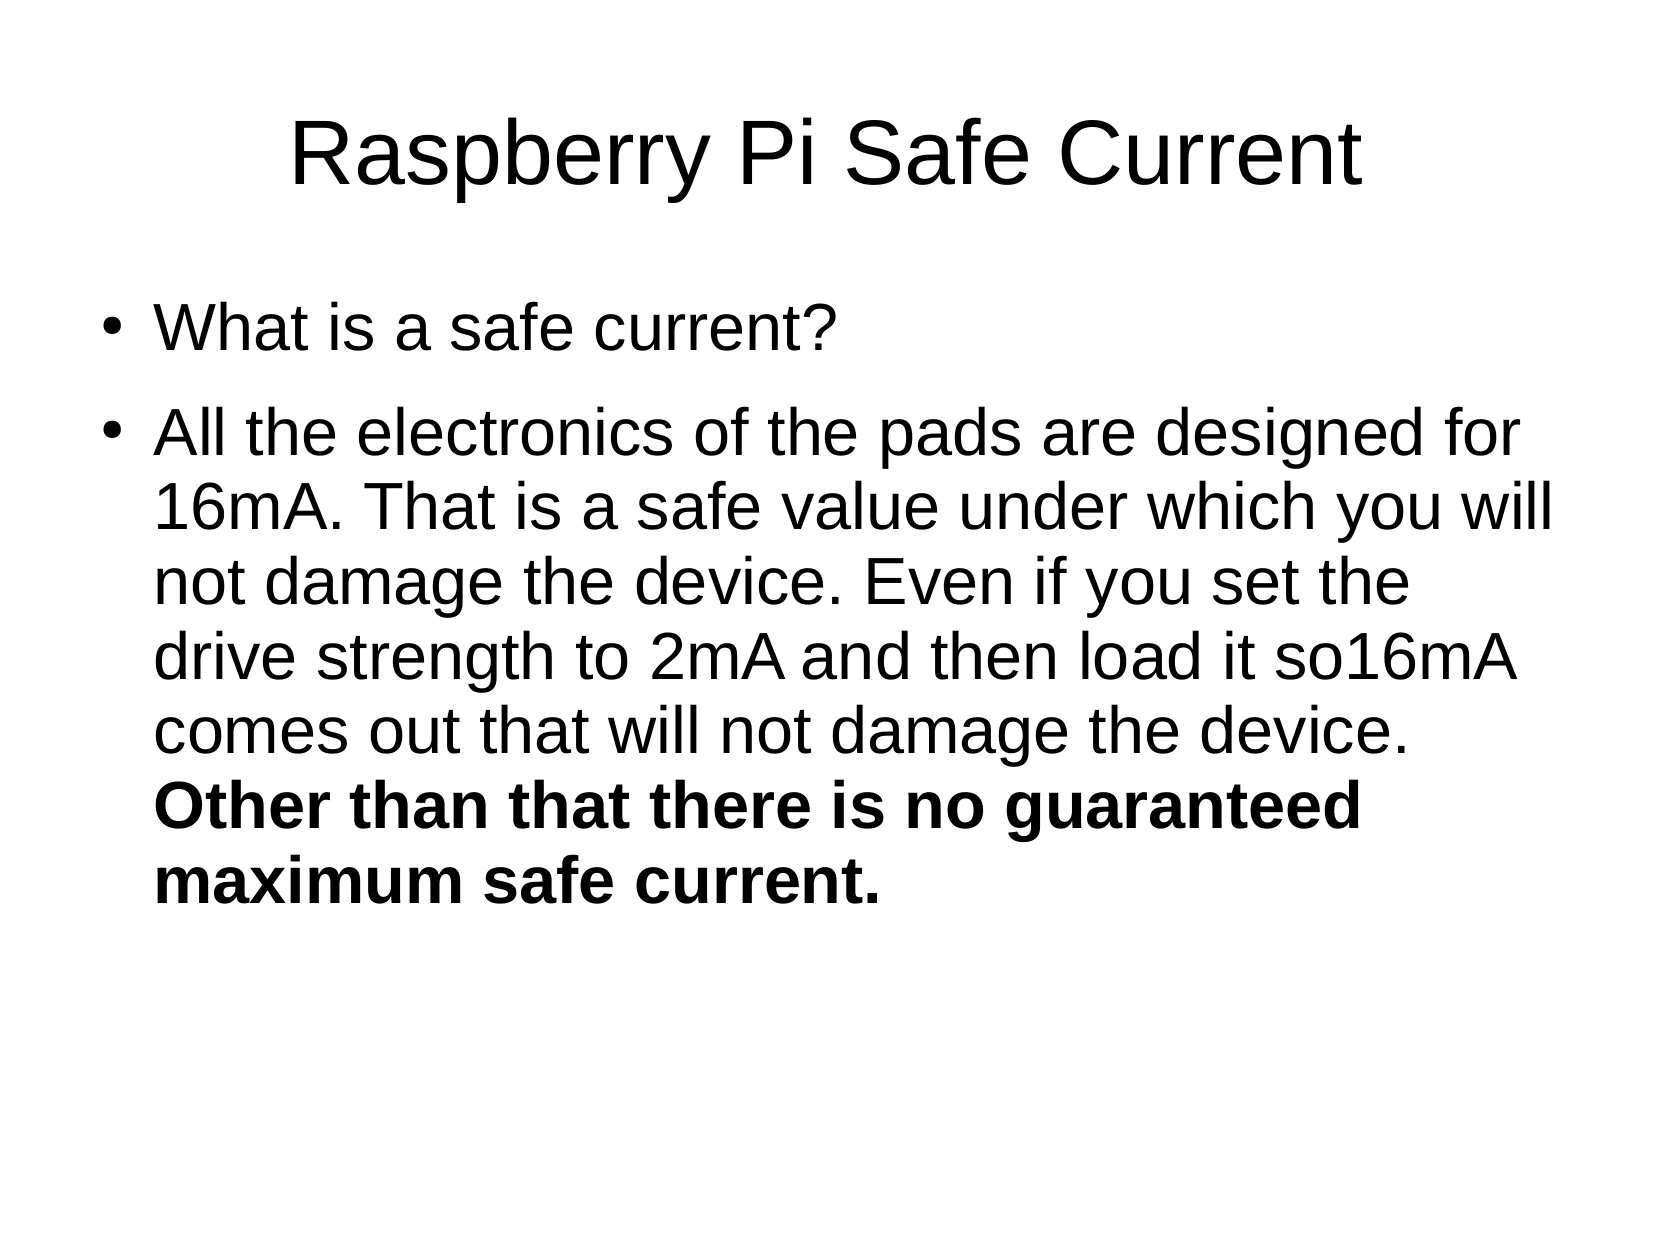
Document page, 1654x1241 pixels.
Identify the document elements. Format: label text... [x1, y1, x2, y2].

title Raspberry Pi Safe Current [82, 49, 1571, 257]
list What is a safe current? All the electronics of the pads are designed for 16mA. That is a safe value under which you will not damage the device. Even if you set the drive strength to 2mA and then load it so16mA comes out that will not damage the device. Other than that there is no guaranteed maximum safe current. [82, 290, 1571, 1010]
